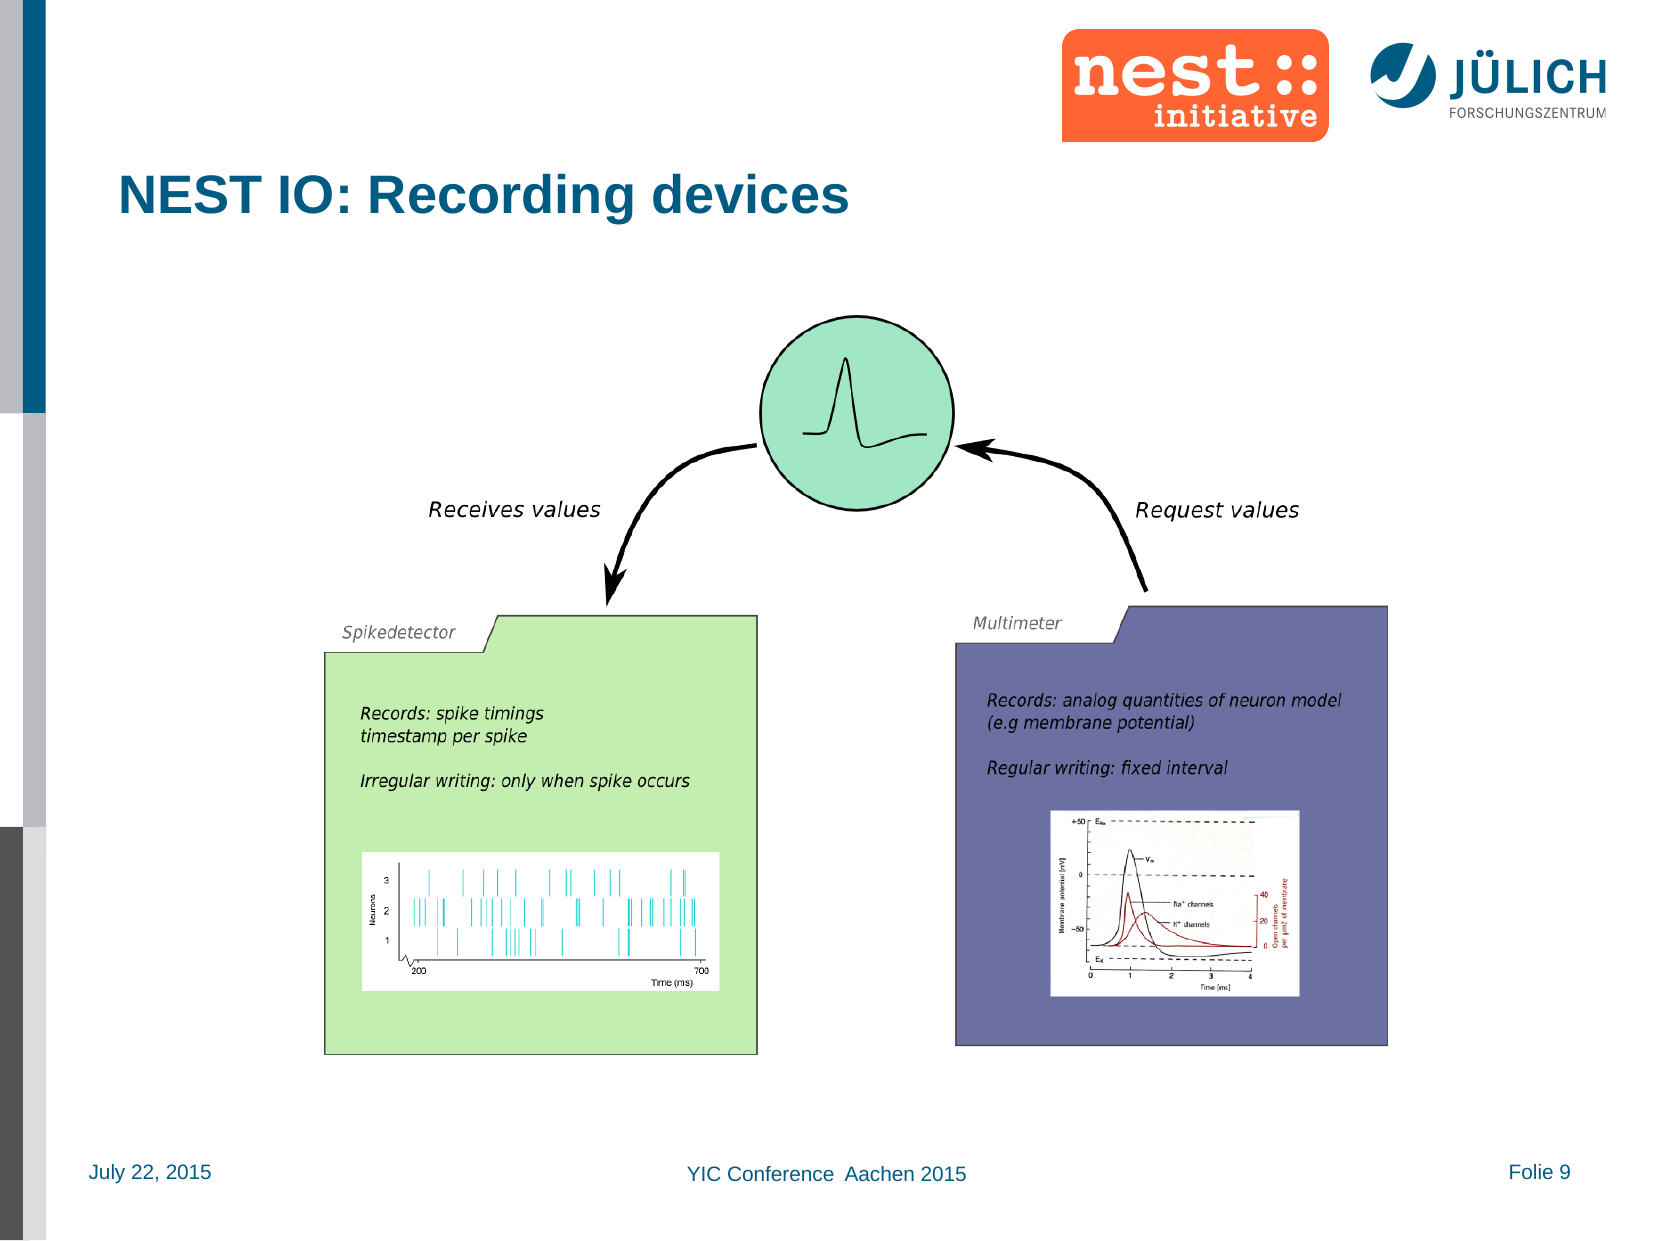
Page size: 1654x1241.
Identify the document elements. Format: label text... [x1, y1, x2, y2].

picture [1062, 29, 1329, 142]
title NEST IO: Recording devices [118, 106, 1607, 284]
text_box YIC Conference Aachen 2015 [398, 1155, 1255, 1194]
picture [324, 315, 1388, 1055]
picture [1369, 41, 1606, 106]
